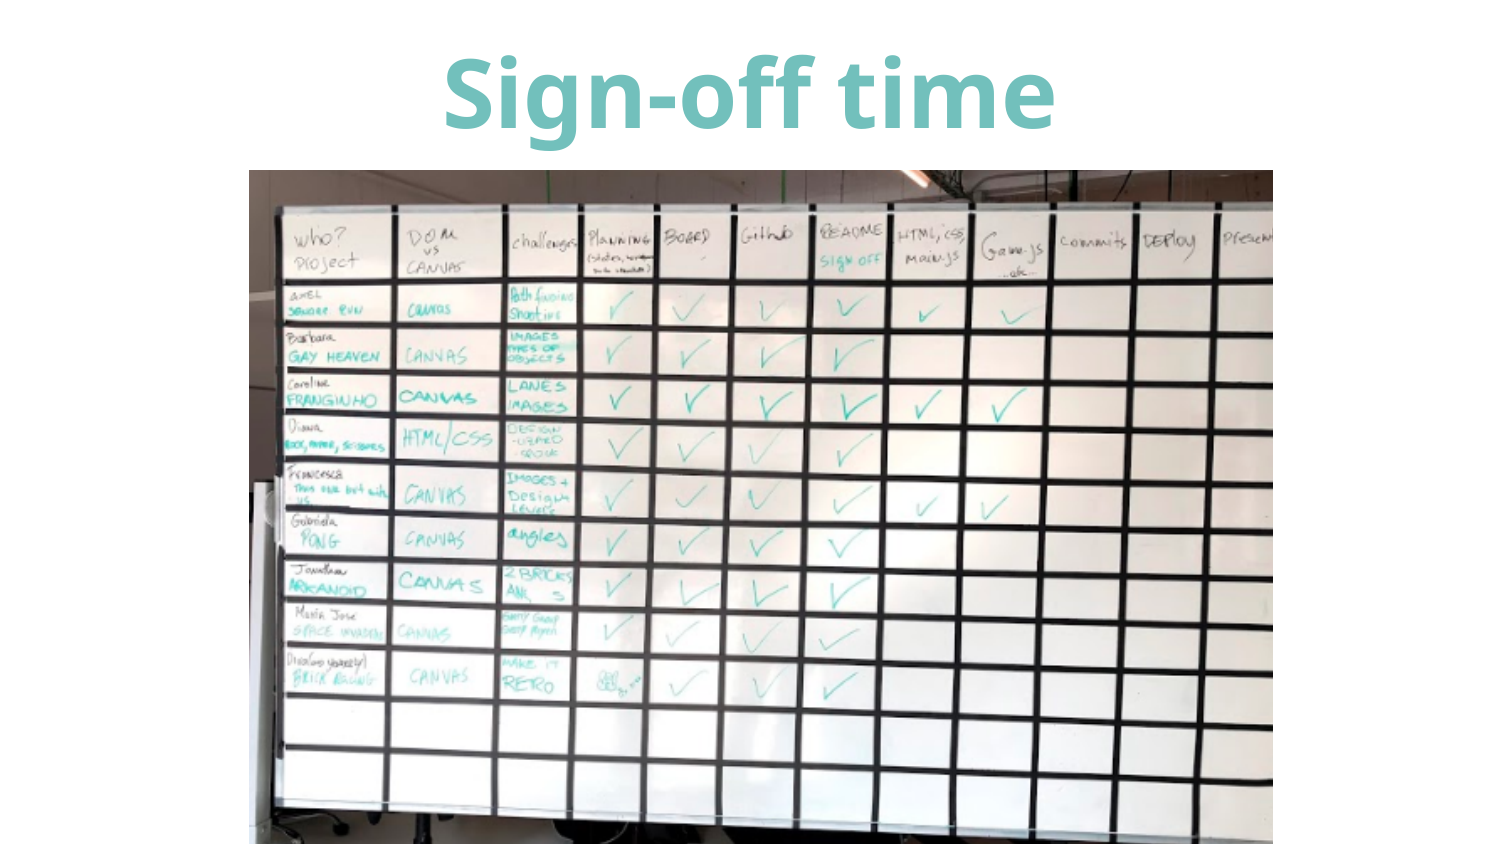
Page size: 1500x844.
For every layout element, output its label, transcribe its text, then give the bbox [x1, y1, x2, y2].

title Sign-off time [0, 0, 1500, 163]
picture [227, 162, 1273, 844]
